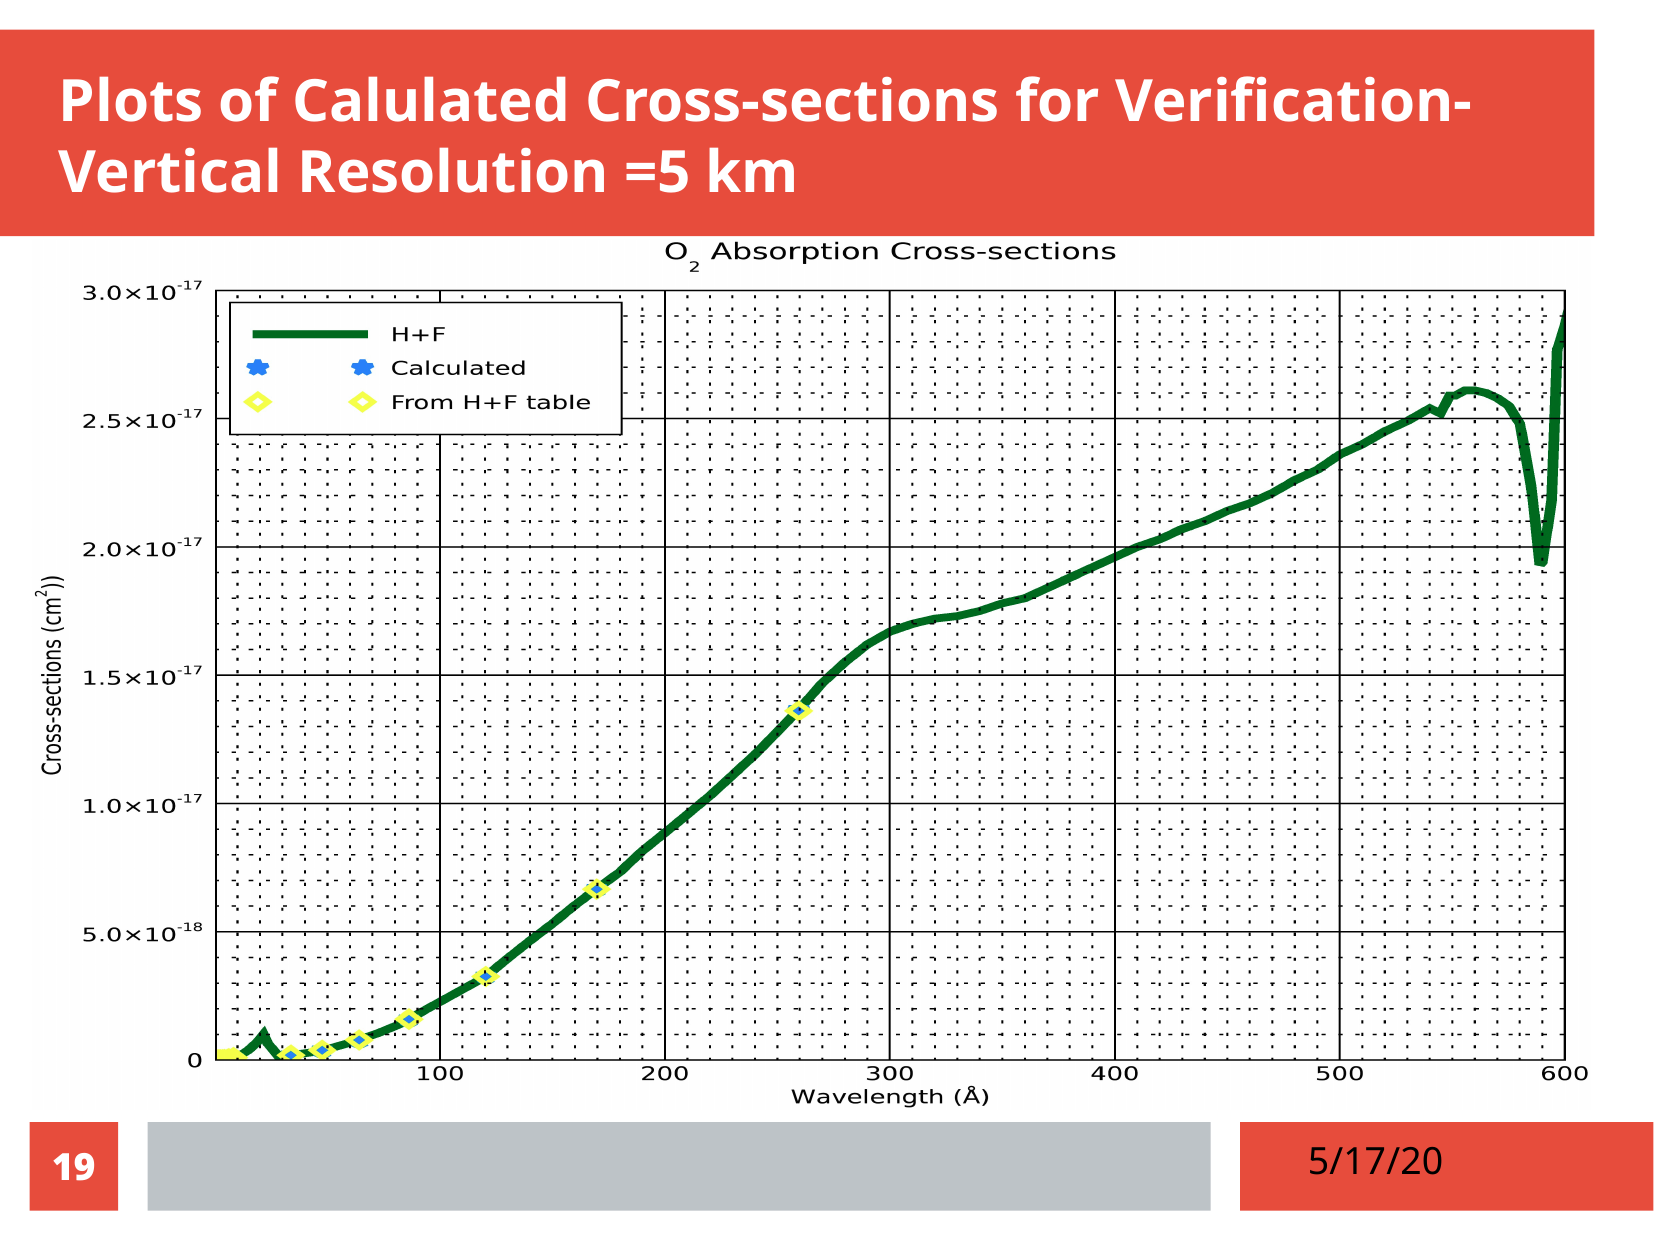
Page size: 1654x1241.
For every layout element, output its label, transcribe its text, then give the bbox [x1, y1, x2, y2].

text_box 5/17/20 [1293, 1127, 1516, 1201]
picture [31, 239, 1591, 1111]
title Plots of Calulated Cross-sections for Verification- Vertical Resolution =5 km [59, 59, 1595, 207]
title [0, 1045, 1654, 1201]
